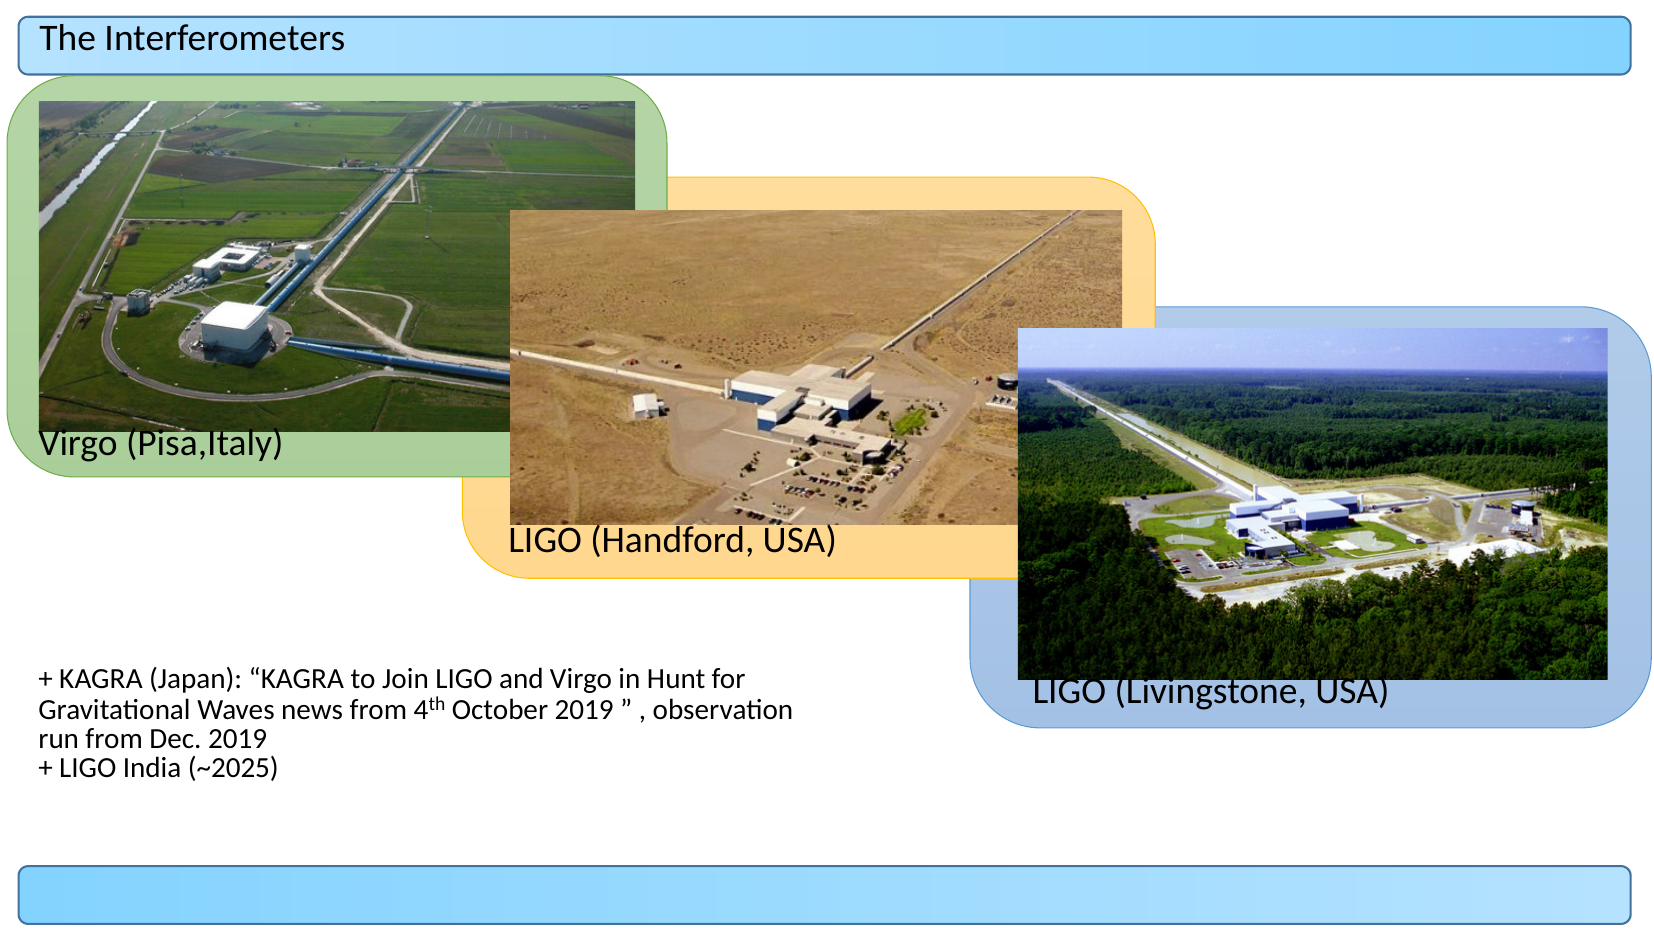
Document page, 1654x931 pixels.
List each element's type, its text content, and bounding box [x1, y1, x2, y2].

text_box [7, 76, 1652, 725]
text_box + KAGRA (Japan): “KAGRA to Join LIGO and Virgo in Hunt for Gravitational Waves news from 4th October 2019 ” , observation run from Dec. 2019 + LIGO India (~2025) [23, 659, 854, 818]
text_box LIGO (Livingstone, USA) [1017, 667, 1603, 729]
picture [38, 101, 1608, 680]
text_box [127, 370, 1017, 568]
text_box Virgo (Pisa,Italy) [23, 420, 127, 482]
text_box The Interferometers [24, 15, 1628, 76]
text_box LIGO (Handford, USA) [493, 517, 1017, 579]
text_box [969, 579, 1017, 724]
